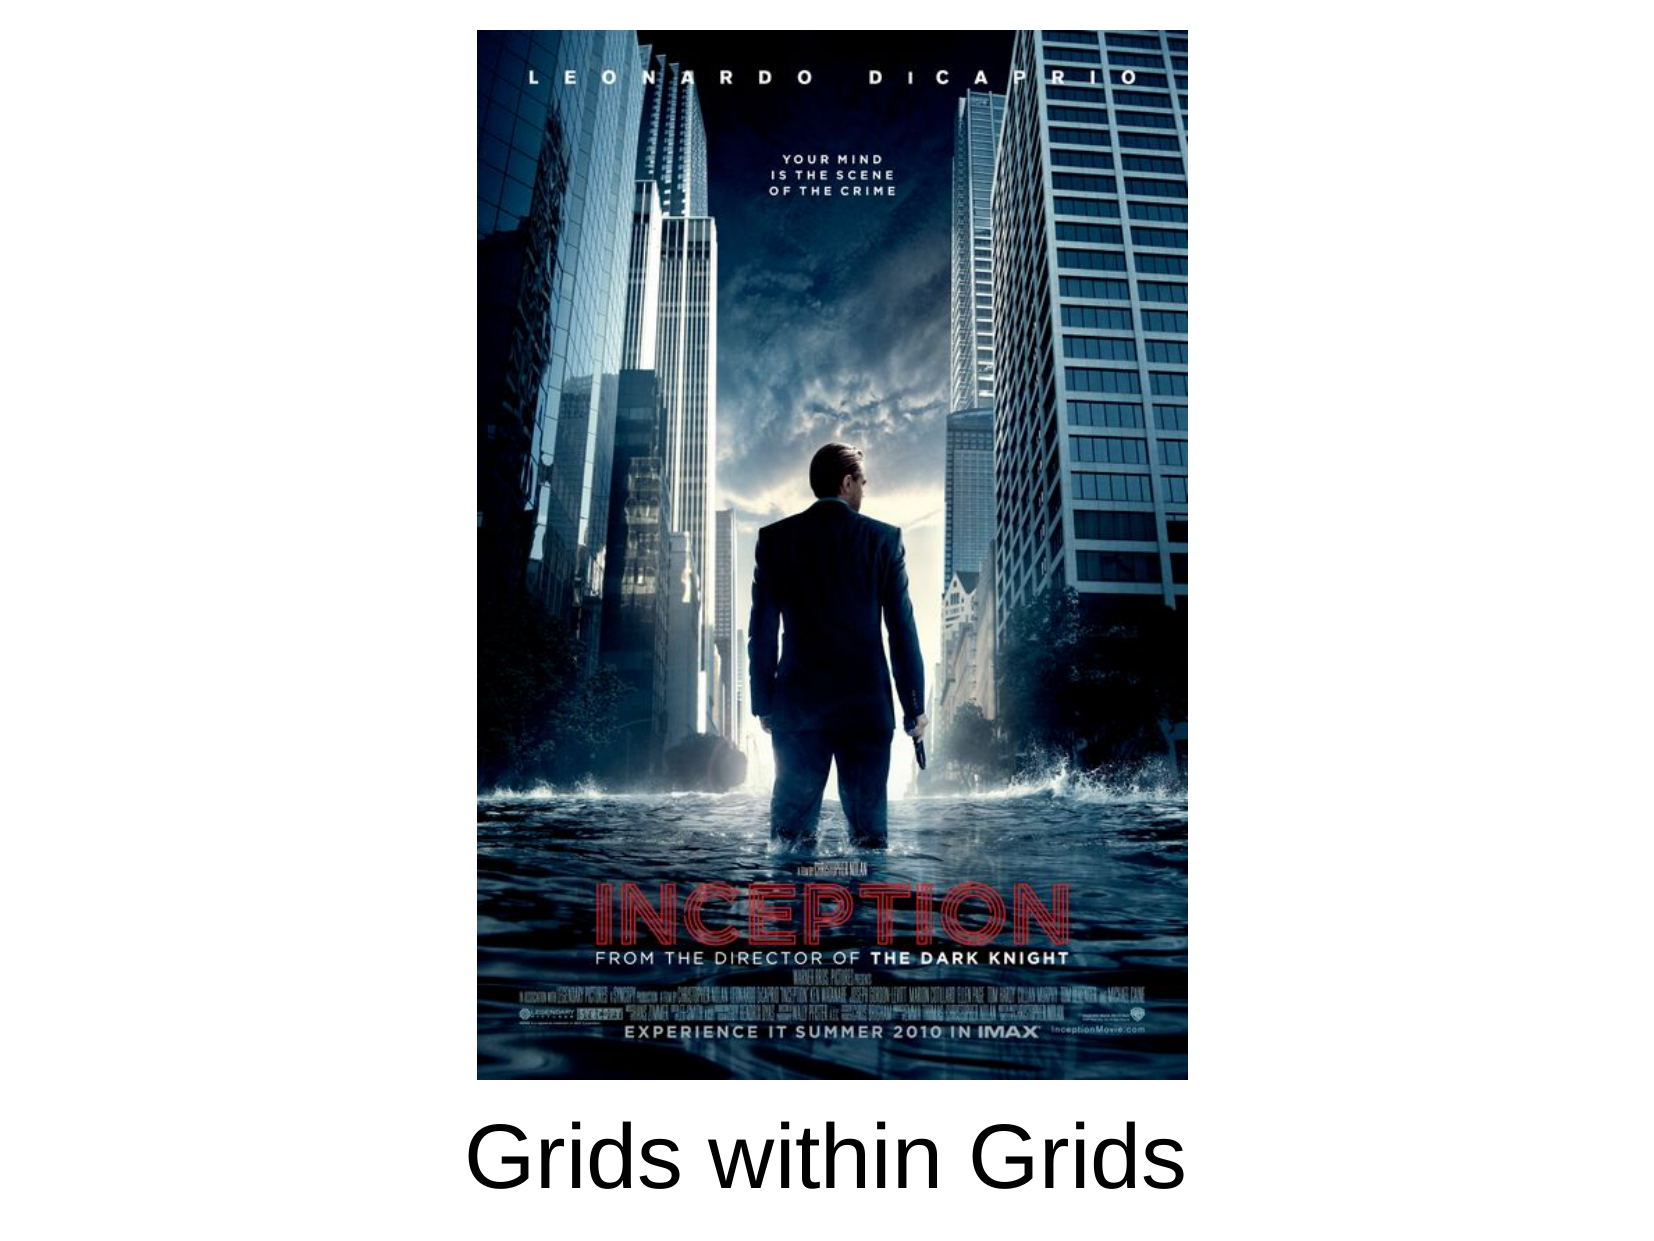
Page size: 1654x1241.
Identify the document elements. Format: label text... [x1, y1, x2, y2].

picture [477, 30, 1188, 1080]
title Grids within Grids [82, 1053, 1571, 1241]
